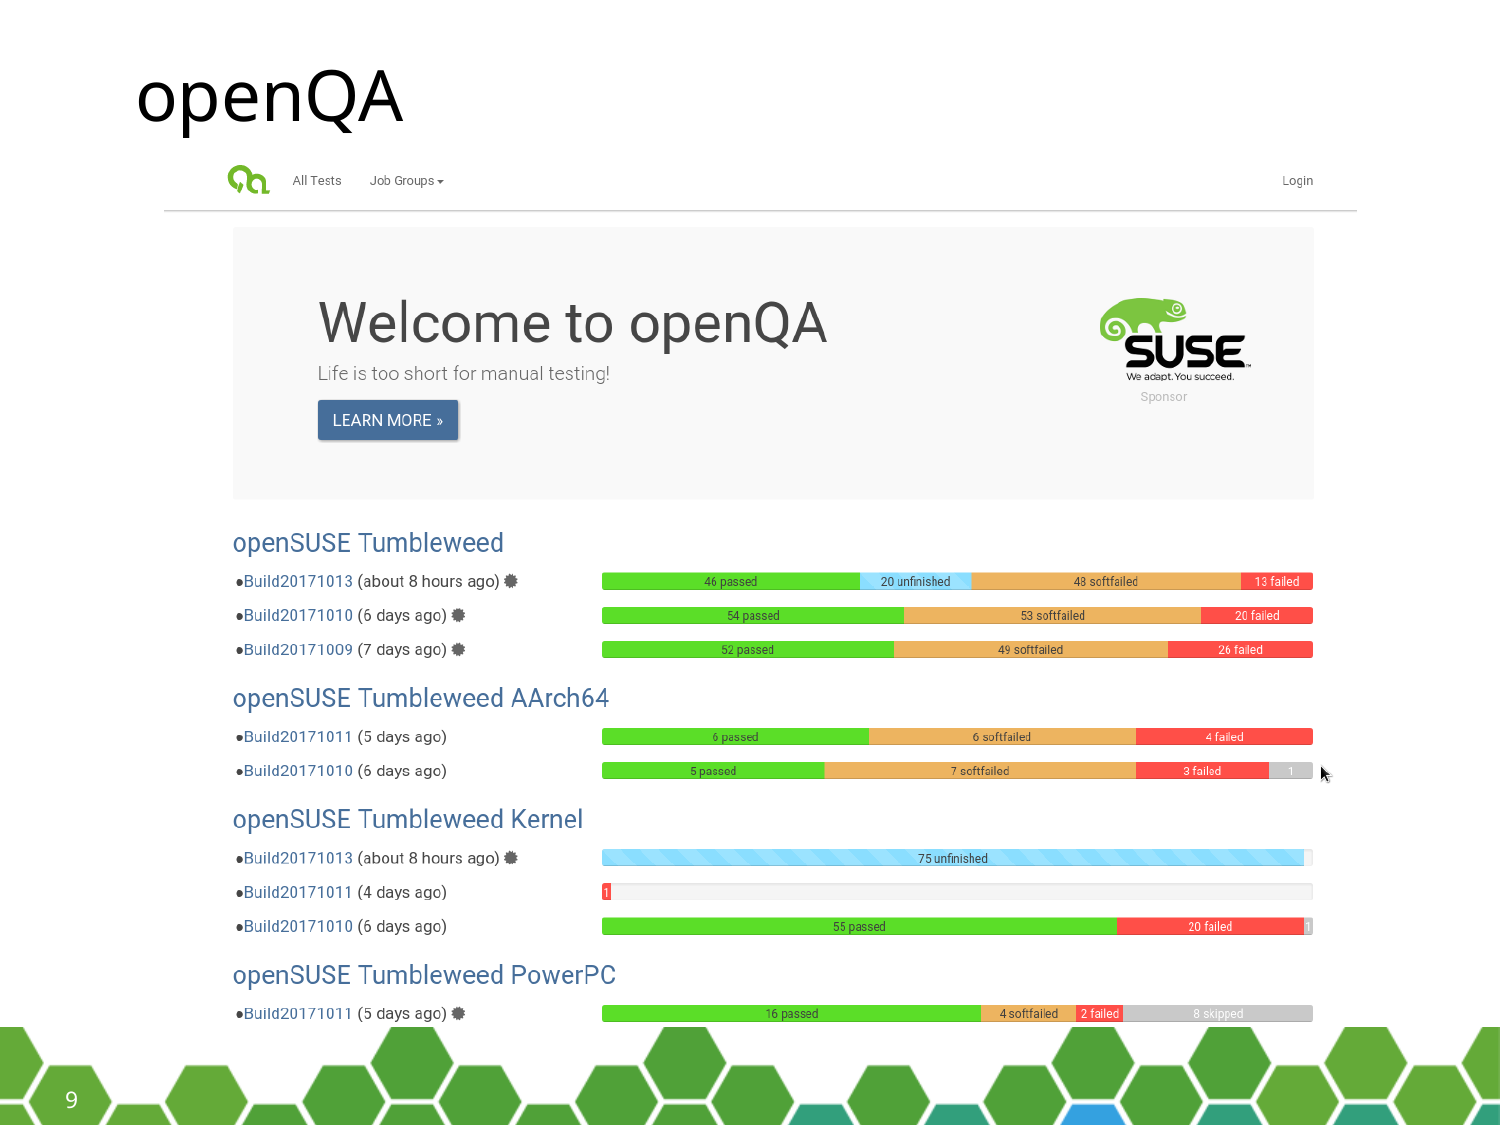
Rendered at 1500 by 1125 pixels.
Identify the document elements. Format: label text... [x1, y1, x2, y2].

picture [0, 154, 1500, 1125]
title openQA [135, 12, 1372, 175]
